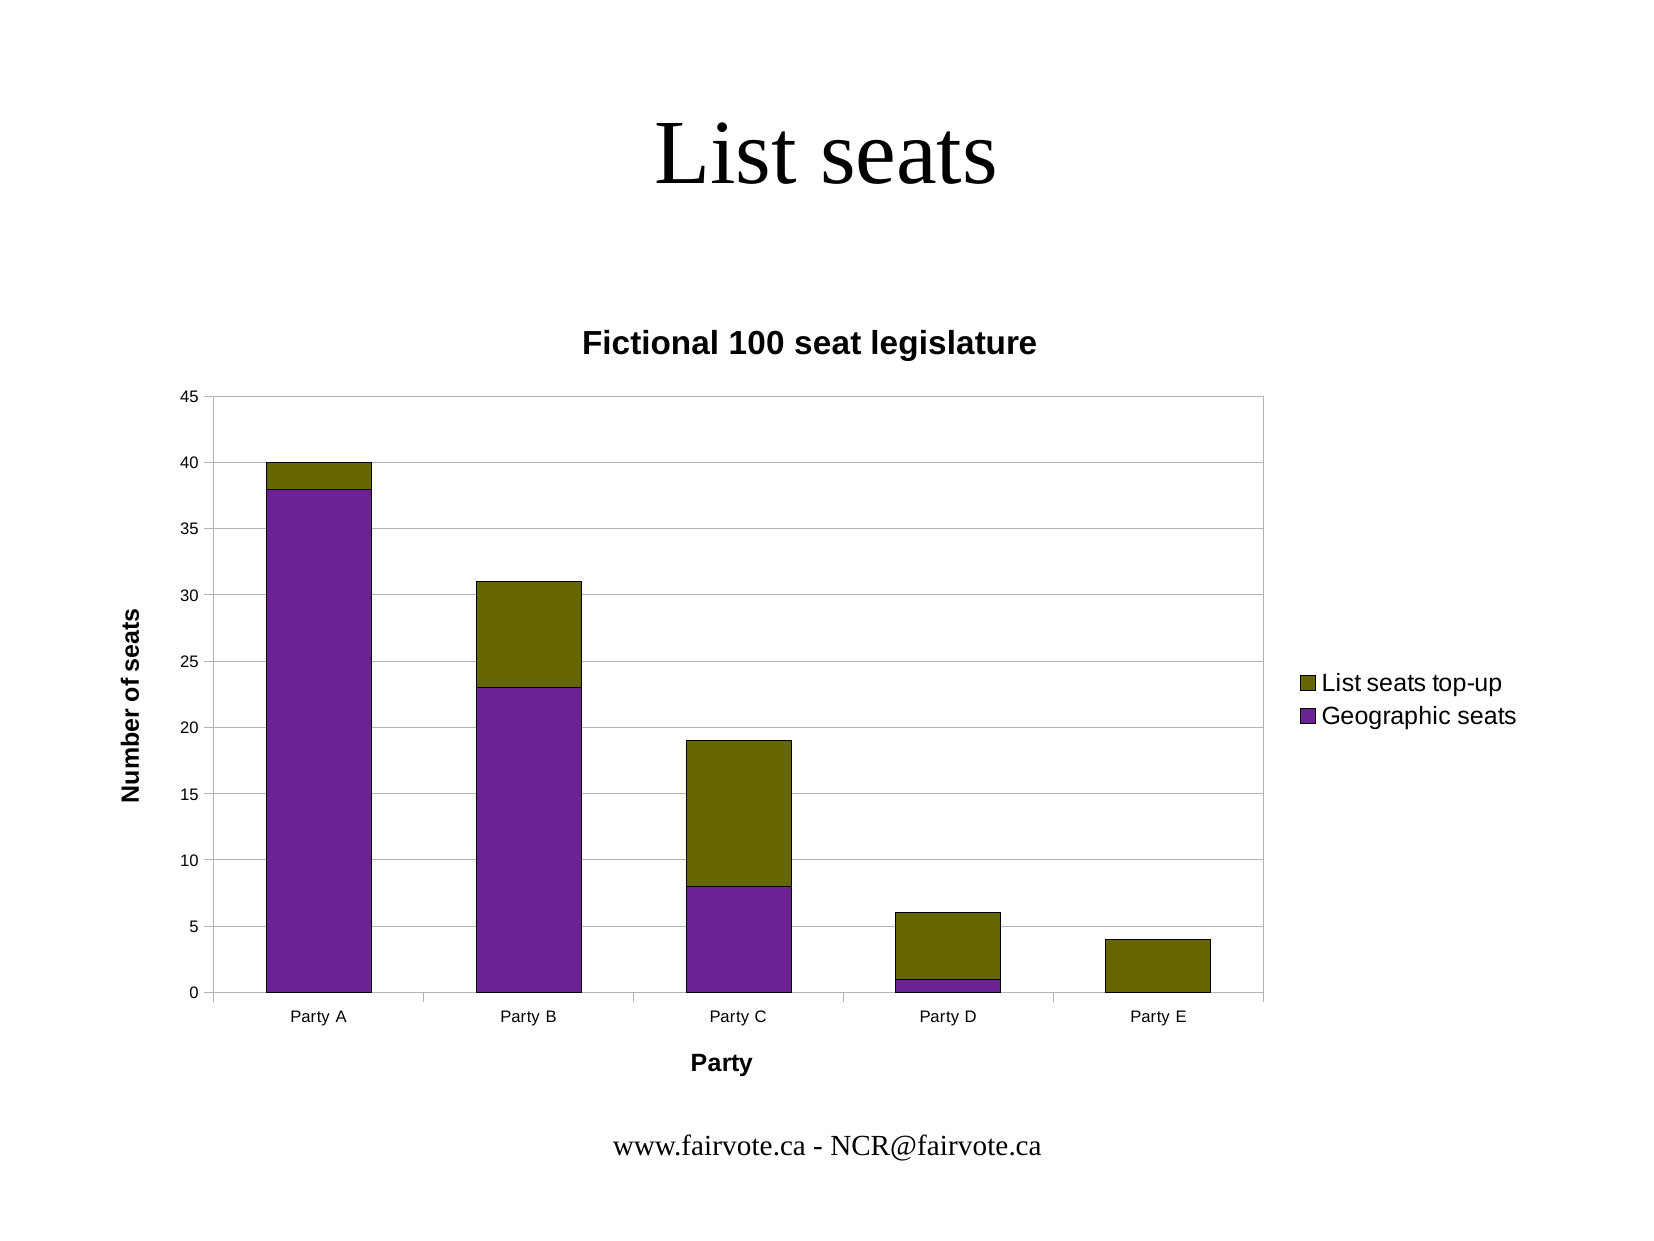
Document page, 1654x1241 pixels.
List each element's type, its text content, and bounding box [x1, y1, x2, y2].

title List seats [82, 49, 1571, 257]
chart [82, 290, 1538, 1109]
